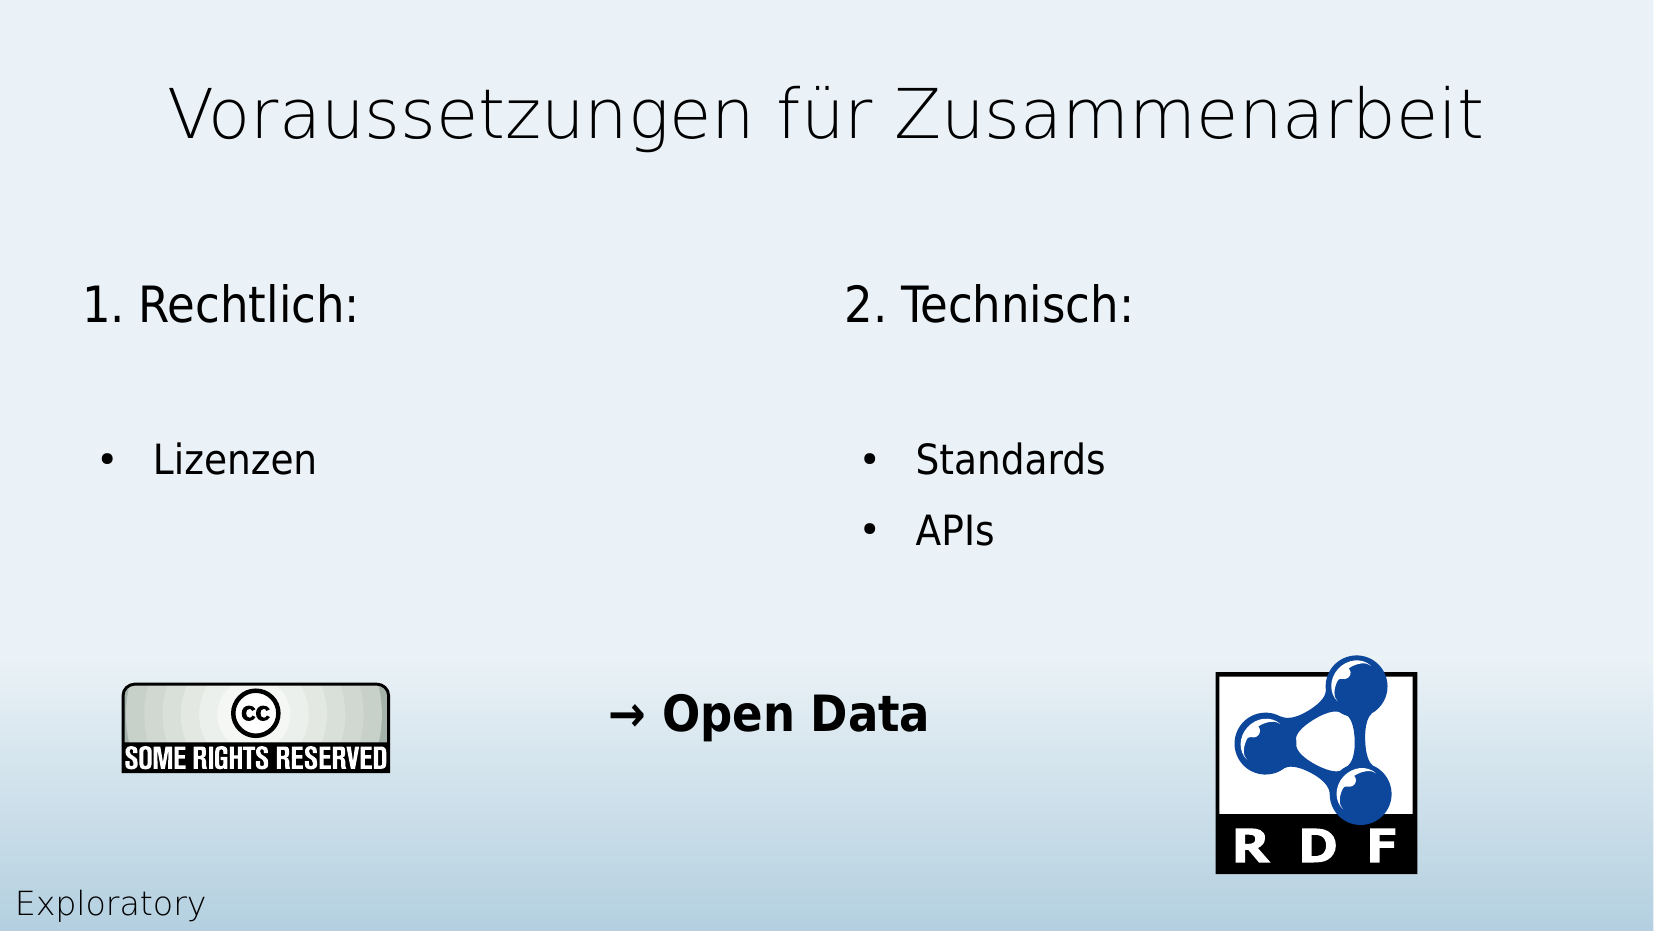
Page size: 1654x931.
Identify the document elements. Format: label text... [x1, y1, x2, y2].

picture [1215, 655, 1418, 875]
list → Open Data [608, 685, 1217, 875]
picture [106, 566, 402, 863]
list 1. Rechtlich: Lizenzen [82, 275, 809, 815]
title Voraussetzungen für Zusammenarbeit [82, 37, 1571, 193]
list 2. Technisch: Standards APIs [844, 275, 1571, 815]
